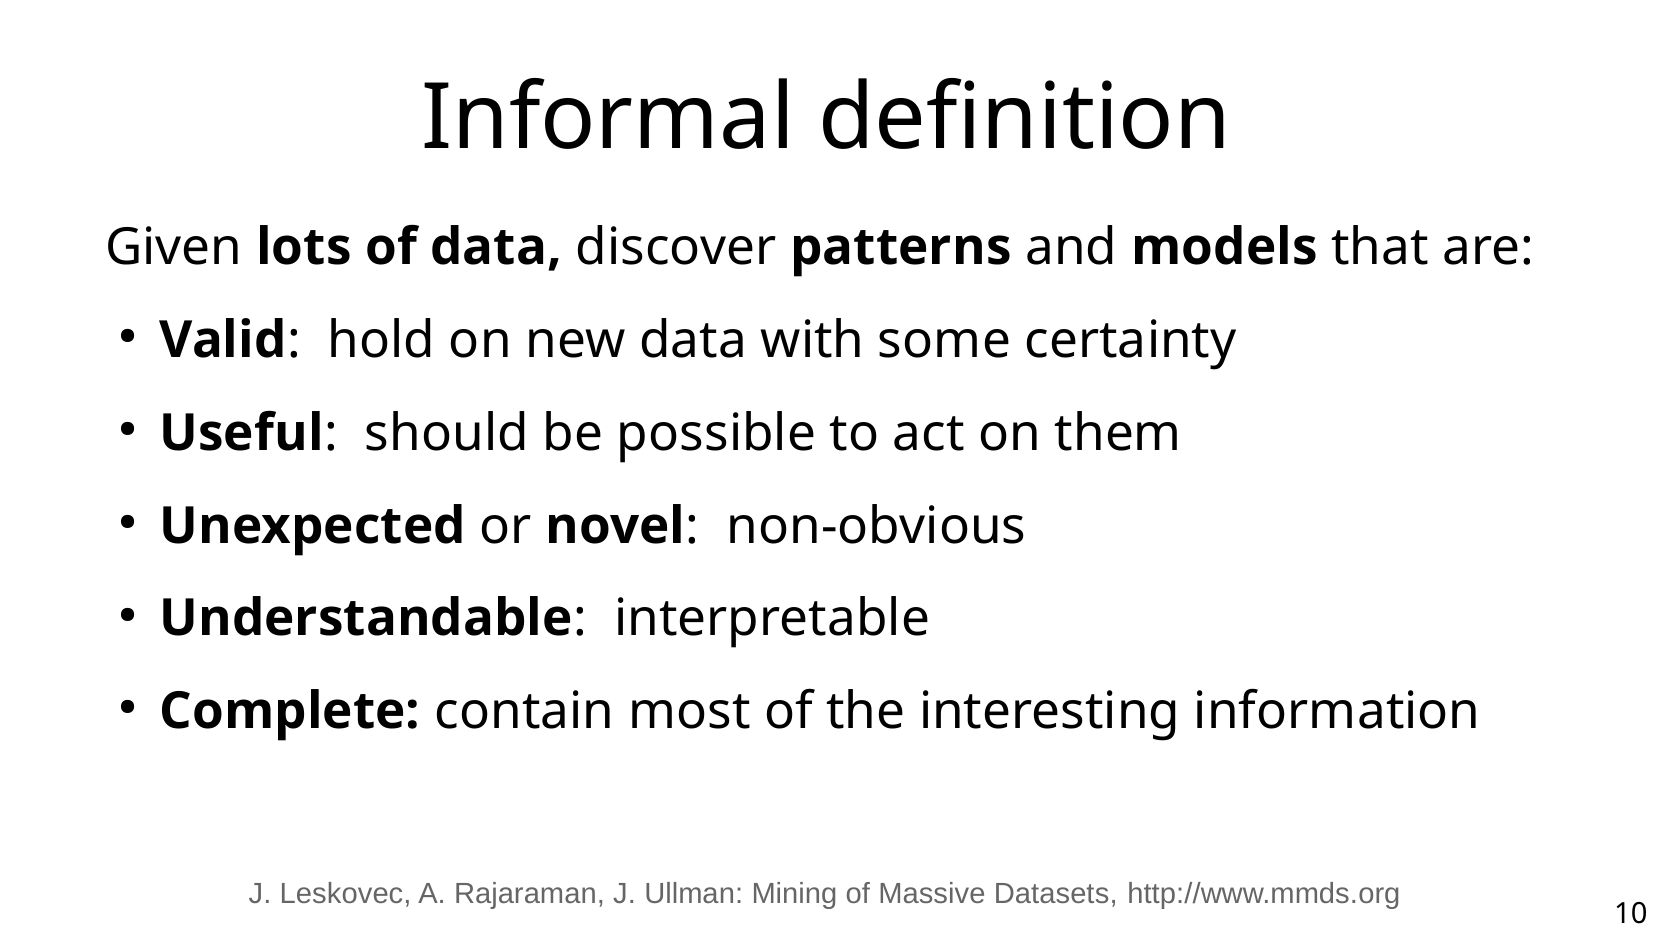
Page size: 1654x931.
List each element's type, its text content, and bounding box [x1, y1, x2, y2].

text_box J. Leskovec, A. Rajaraman, J. Ullman: Mining of Massive Datasets, http://www.mmds.org [221, 870, 1437, 921]
list Given lots of data, discover patterns and models that are: Valid: hold on new data with some certainty Useful: should be possible to act on them Unexpected or novel: non-obvious Understandable: interpretable Complete: contain most of the interesting information [105, 210, 1561, 793]
title Informal definition [82, 1, 1571, 226]
